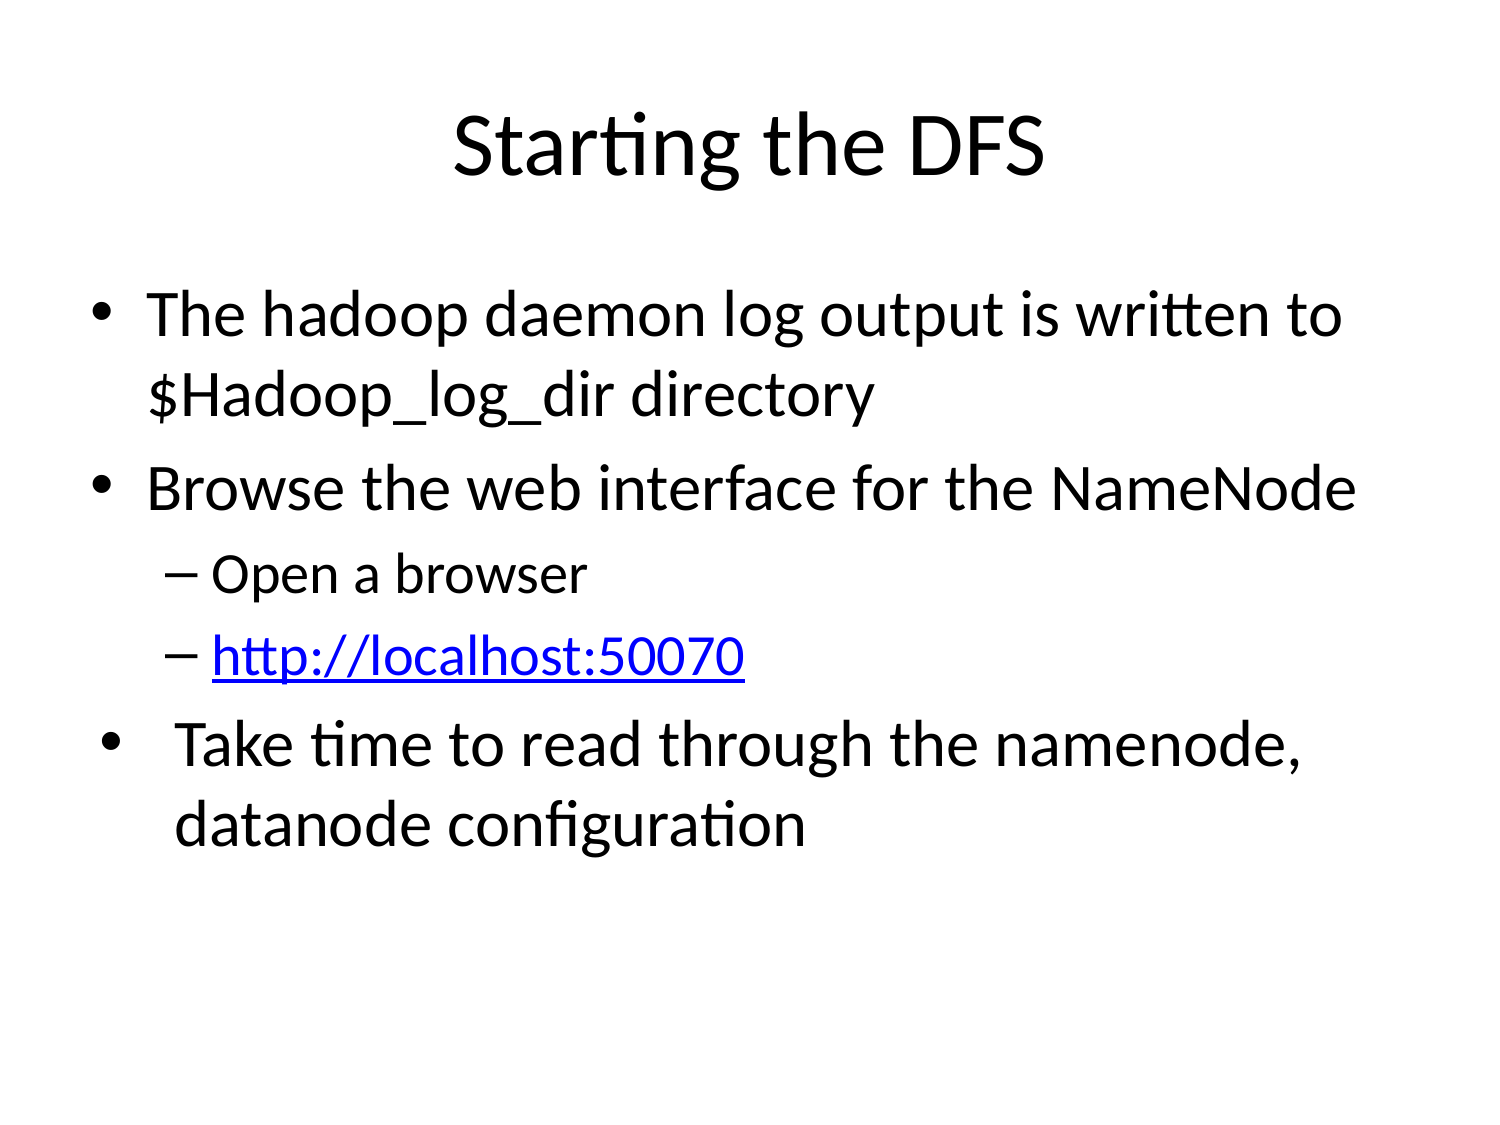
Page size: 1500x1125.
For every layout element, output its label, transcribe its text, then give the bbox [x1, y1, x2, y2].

title Starting the DFS [75, 45, 1425, 233]
list The hadoop daemon log output is written to $Hadoop_log_dir directory Browse the web interface for the NameNode Open a browser http://localhost:50070 Take time to read through the namenode, datanode configuration [75, 262, 1425, 1005]
